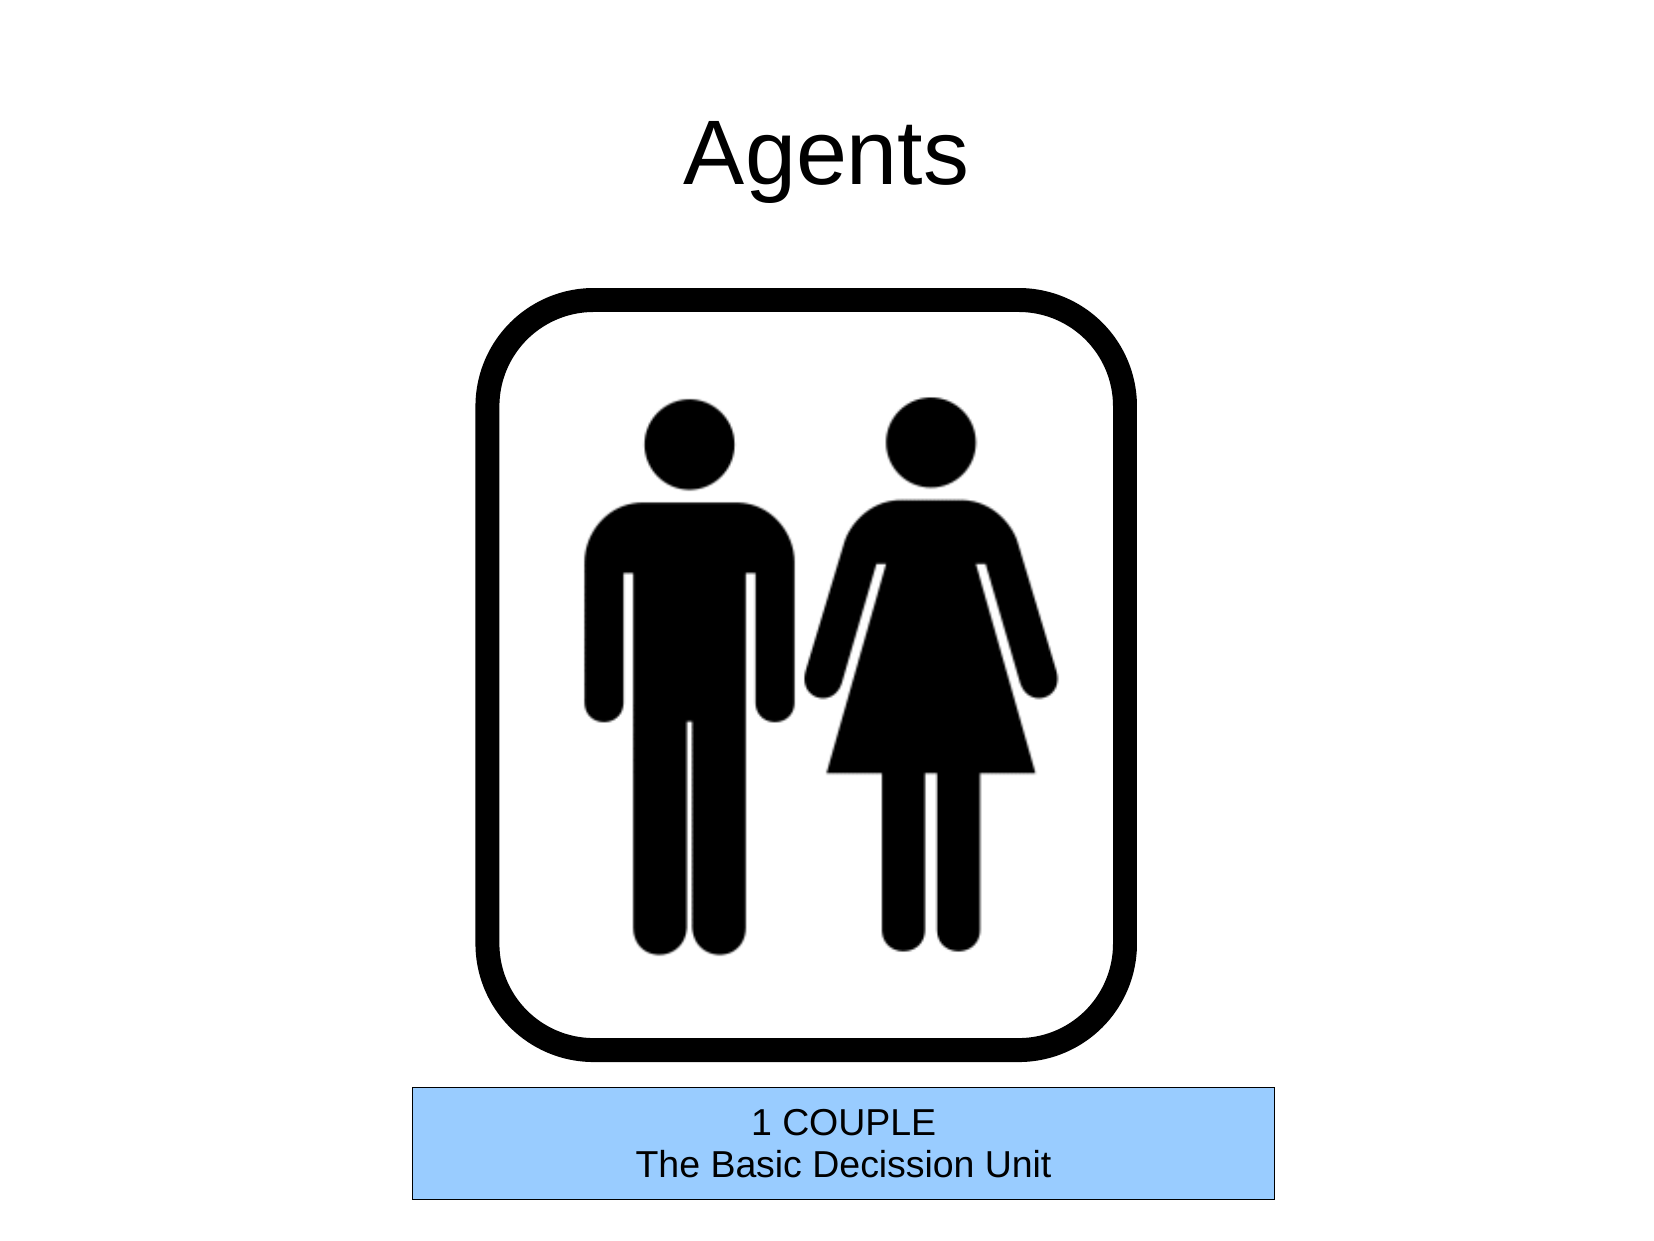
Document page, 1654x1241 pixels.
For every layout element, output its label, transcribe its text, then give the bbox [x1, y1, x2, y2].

title Agents [82, 49, 1571, 257]
text_box 1 COUPLE The Basic Decission Unit [412, 1087, 1275, 1200]
text_box [487, 300, 1126, 1051]
picture [577, 390, 1067, 962]
